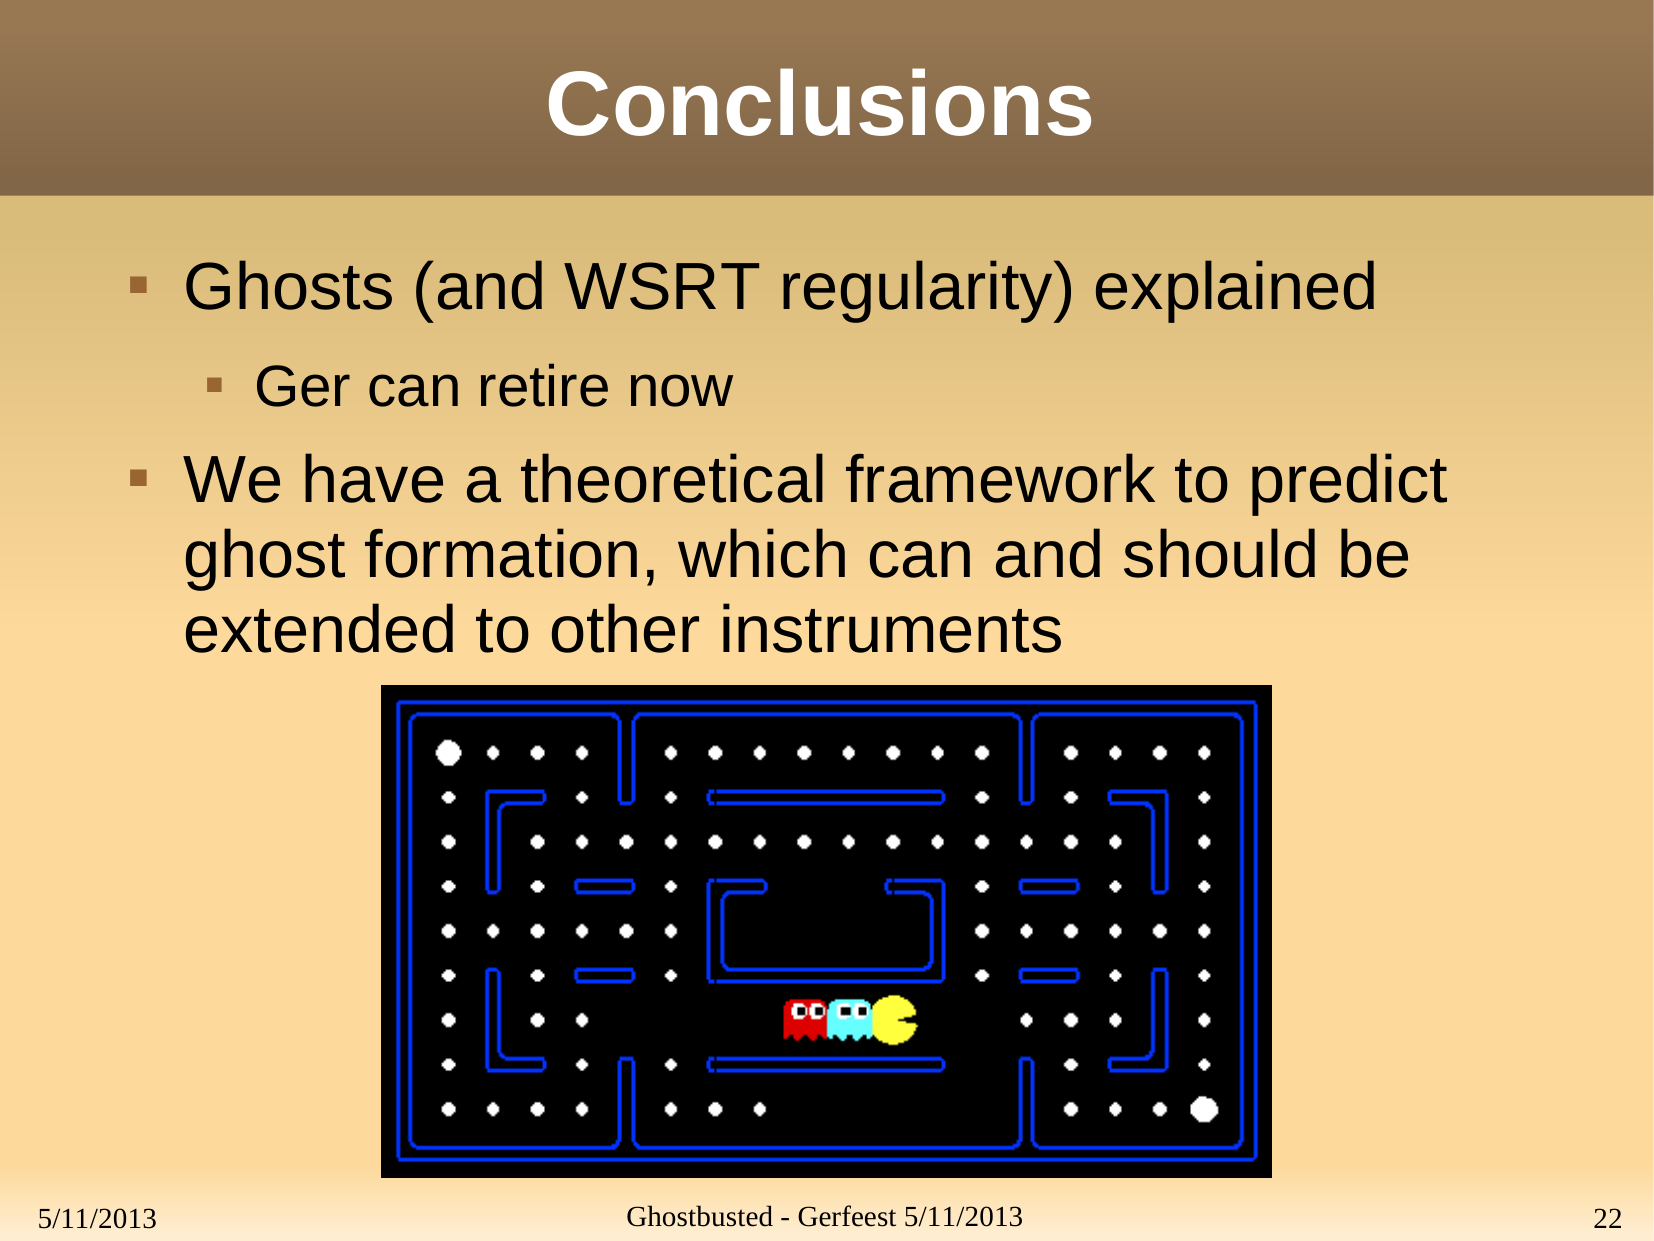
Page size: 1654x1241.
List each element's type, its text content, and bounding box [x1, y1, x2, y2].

picture [0, 0, 1654, 1241]
list Ghosts (and WSRT regularity) explained Ger can retire now We have a theoretical framework to predict ghost formation, which can and should be extended to other instruments [112, 249, 1601, 1068]
title Conclusions [76, 0, 1565, 208]
